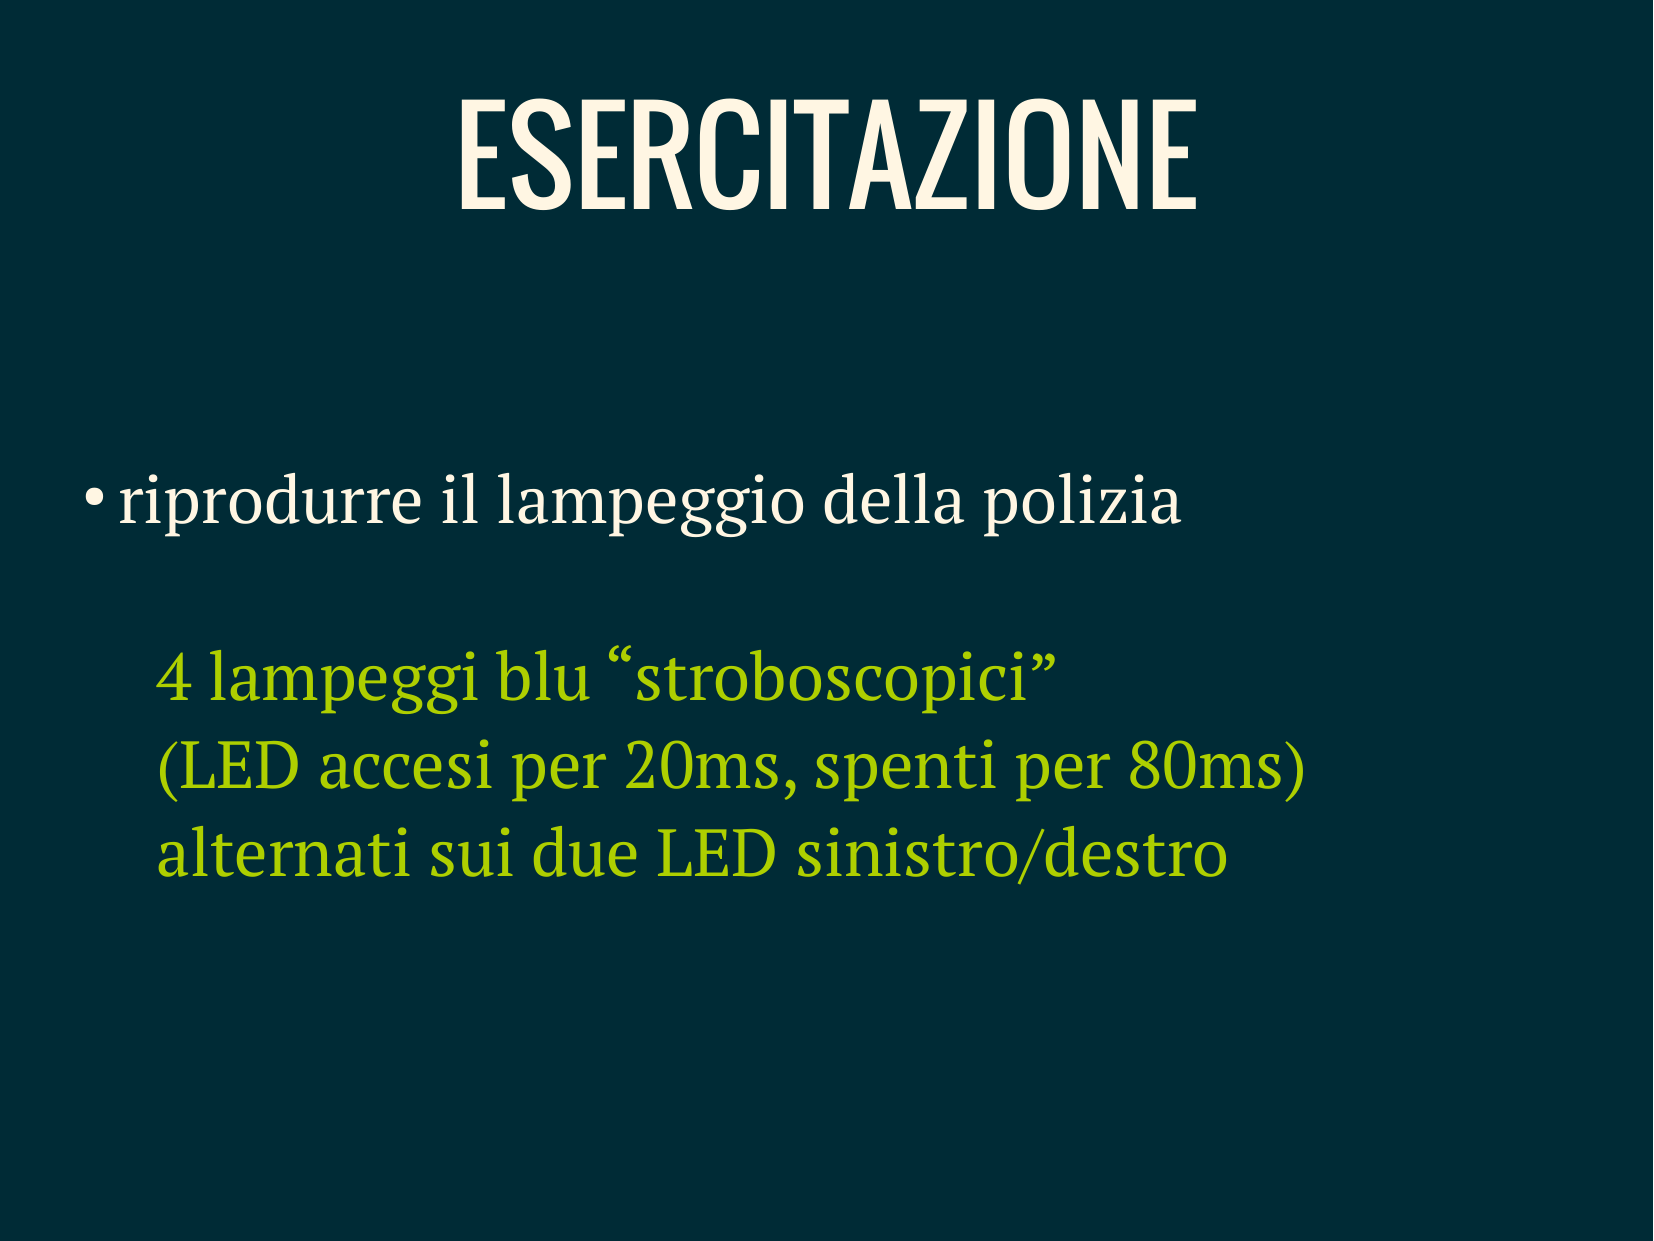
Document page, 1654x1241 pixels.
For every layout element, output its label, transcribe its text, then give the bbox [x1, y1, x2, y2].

title ESERCITAZIONE [82, 49, 1571, 257]
text_box riprodurre il lampeggio della polizia 4 lampeggi blu “stroboscopici” (LED accesi per 20ms, spenti per 80ms) alternati sui due LED sinistro/destro [82, 366, 1571, 1193]
